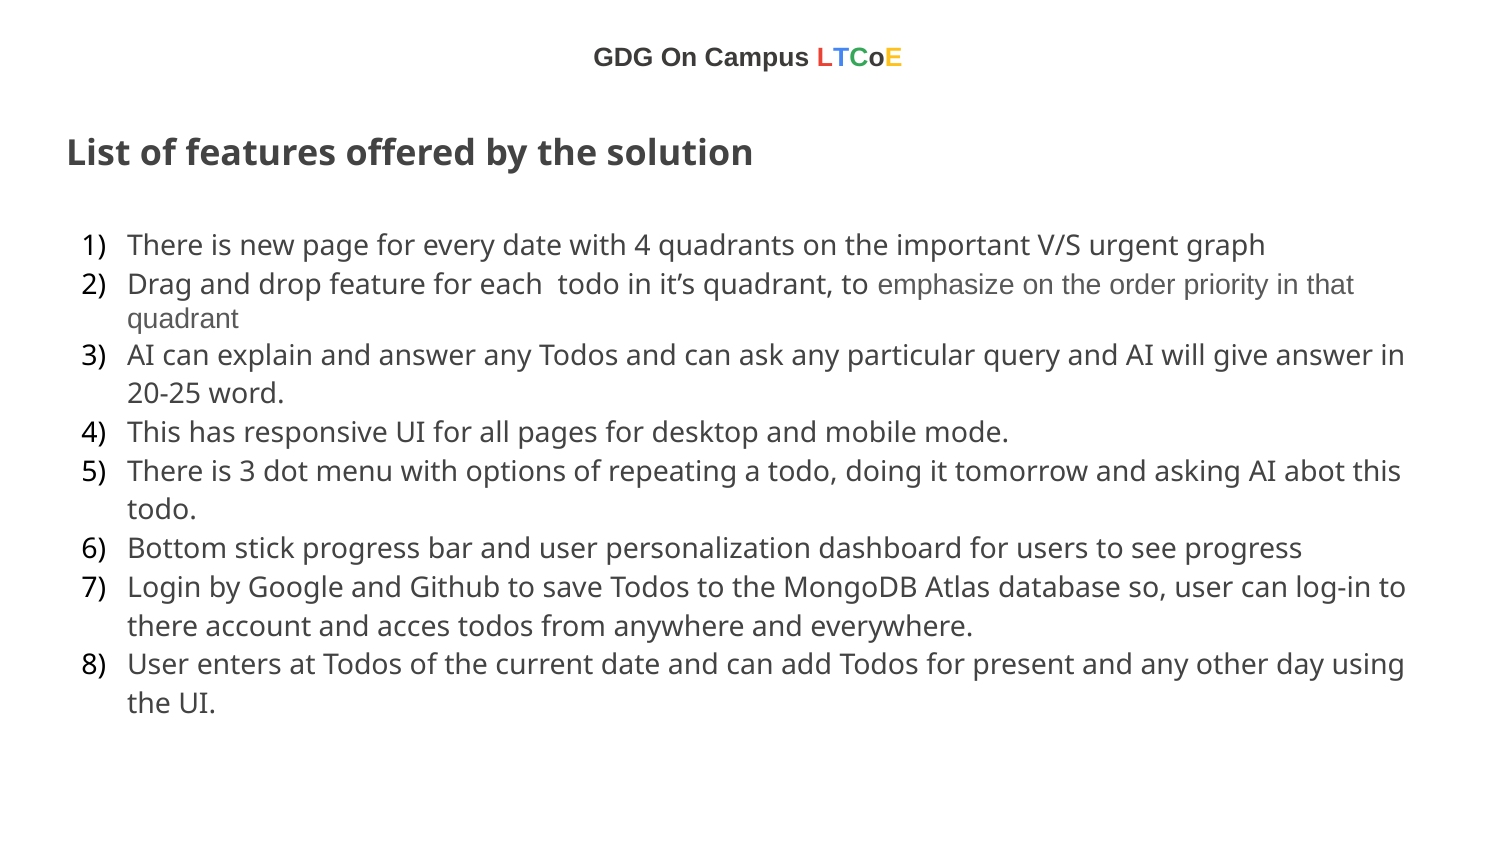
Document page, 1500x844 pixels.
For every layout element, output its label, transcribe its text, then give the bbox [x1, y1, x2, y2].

title GDG On Campus LTCoE [49, 24, 1447, 119]
list List of features offered by the solution There is new page for every date with 4 quadrants on the important V/S urgent graph Drag and drop feature for each todo in it’s quadrant, to emphasize on the order priority in that quadrant AI can explain and answer any Todos and can ask any particular query and AI will give answer in 20-25 word. This has responsive UI for all pages for desktop and mobile mode. There is 3 dot menu with options of repeating a todo, doing it tomorrow and asking AI abot this todo. Bottom stick progress bar and user personalization dashboard for users to see progress Login by Google and Github to save Todos to the MongoDB Atlas database so, user can log-in to there account and acces todos from anywhere and everywhere. User enters at Todos of the current date and can add Todos for present and any other day using the UI. [51, 112, 1449, 744]
